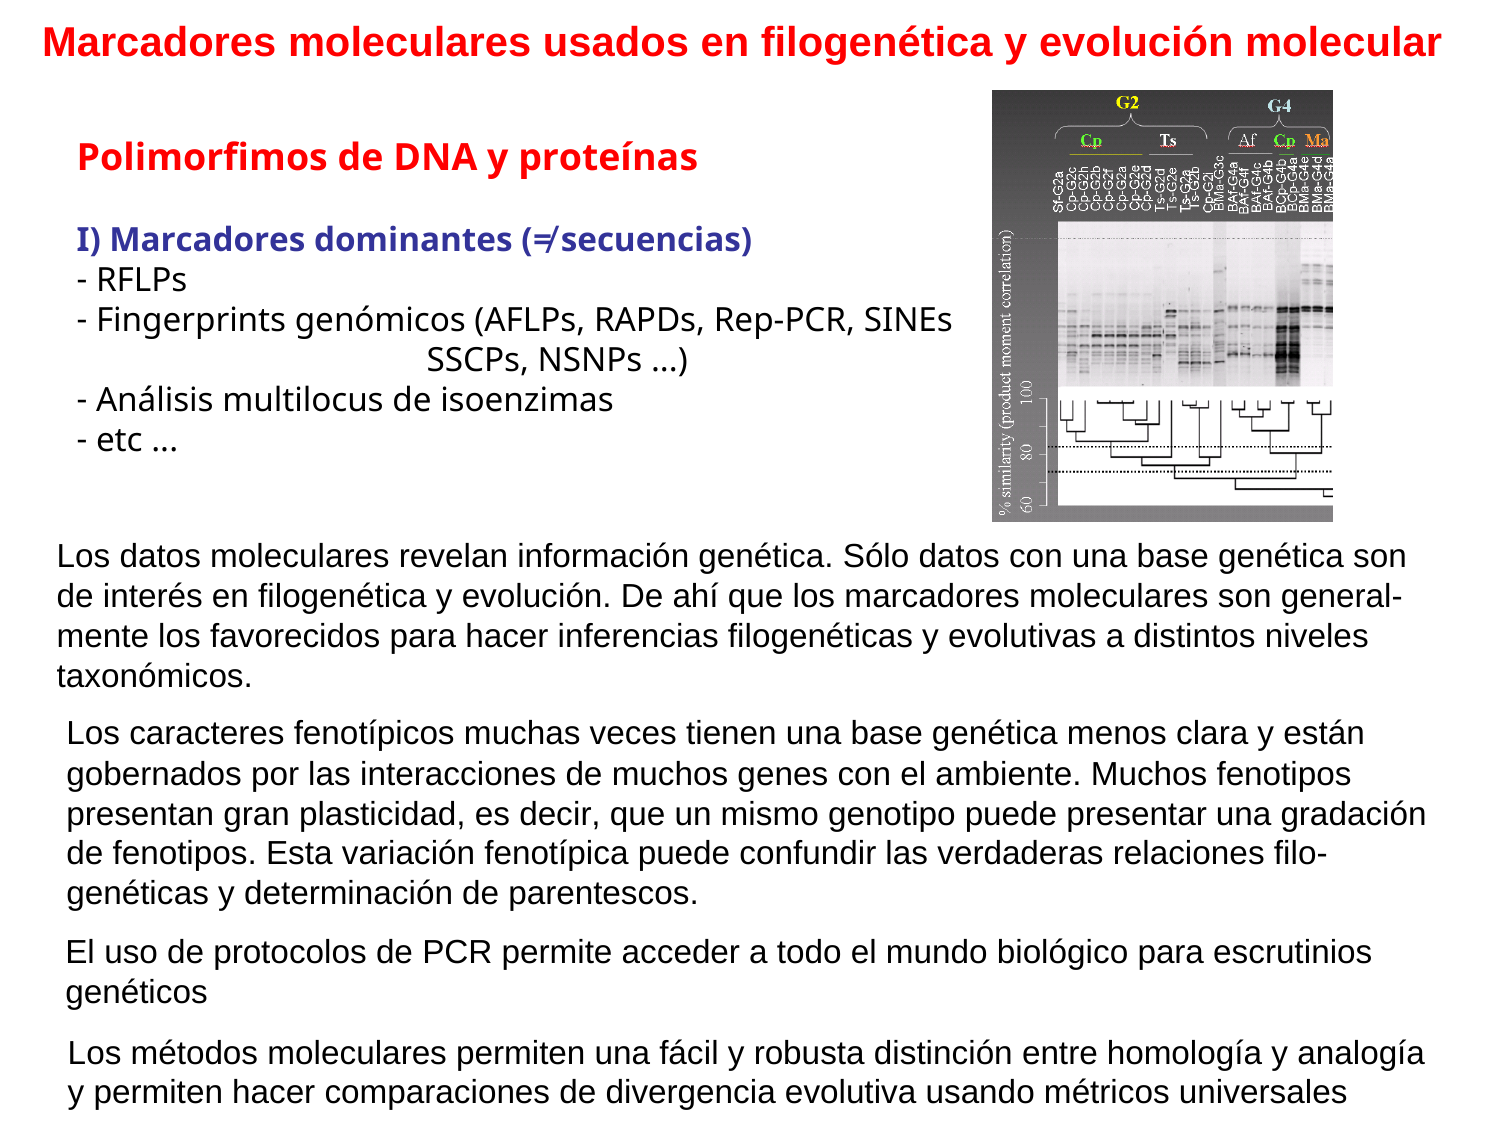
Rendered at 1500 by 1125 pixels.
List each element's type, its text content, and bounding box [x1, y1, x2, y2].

text_box Los métodos moleculares permiten una fácil y robusta distinción entre homología y analogía y permiten hacer comparaciones de divergencia evolutiva usando métricos universales [52, 1023, 1443, 1119]
text_box Polimorfimos de DNA y proteínas I) Marcadores dominantes (≠ secuencias) RFLPs Fingerprints genómicos (AFLPs, RAPDs, Rep-PCR, SINEs SSCPs, NSNPs ...) Análisis multilocus de isoenzimas etc ... [61, 125, 970, 466]
text_box Marcadores moleculares usados en filogenética y evolución molecular [27, 7, 1458, 73]
picture [992, 90, 1333, 522]
text_box Los datos moleculares revelan información genética. Sólo datos con una base genética son de interés en filogenética y evolución. De ahí que los marcadores moleculares son general- mente los favorecidos para hacer inferencias filogenéticas y evolutivas a distintos niveles taxonómicos. [41, 527, 1434, 703]
text_box Los caracteres fenotípicos muchas veces tienen una base genética menos clara y están gobernados por las interacciones de muchos genes con el ambiente. Muchos fenotipos presentan gran plasticidad, es decir, que un mismo genotipo puede presentar una gradación de fenotipos. Esta variación fenotípica puede confundir las verdaderas relaciones filo- genéticas y determinación de parentescos. [51, 704, 1444, 920]
text_box El uso de protocolos de PCR permite acceder a todo el mundo biológico para escrutinios genéticos [50, 922, 1390, 1018]
